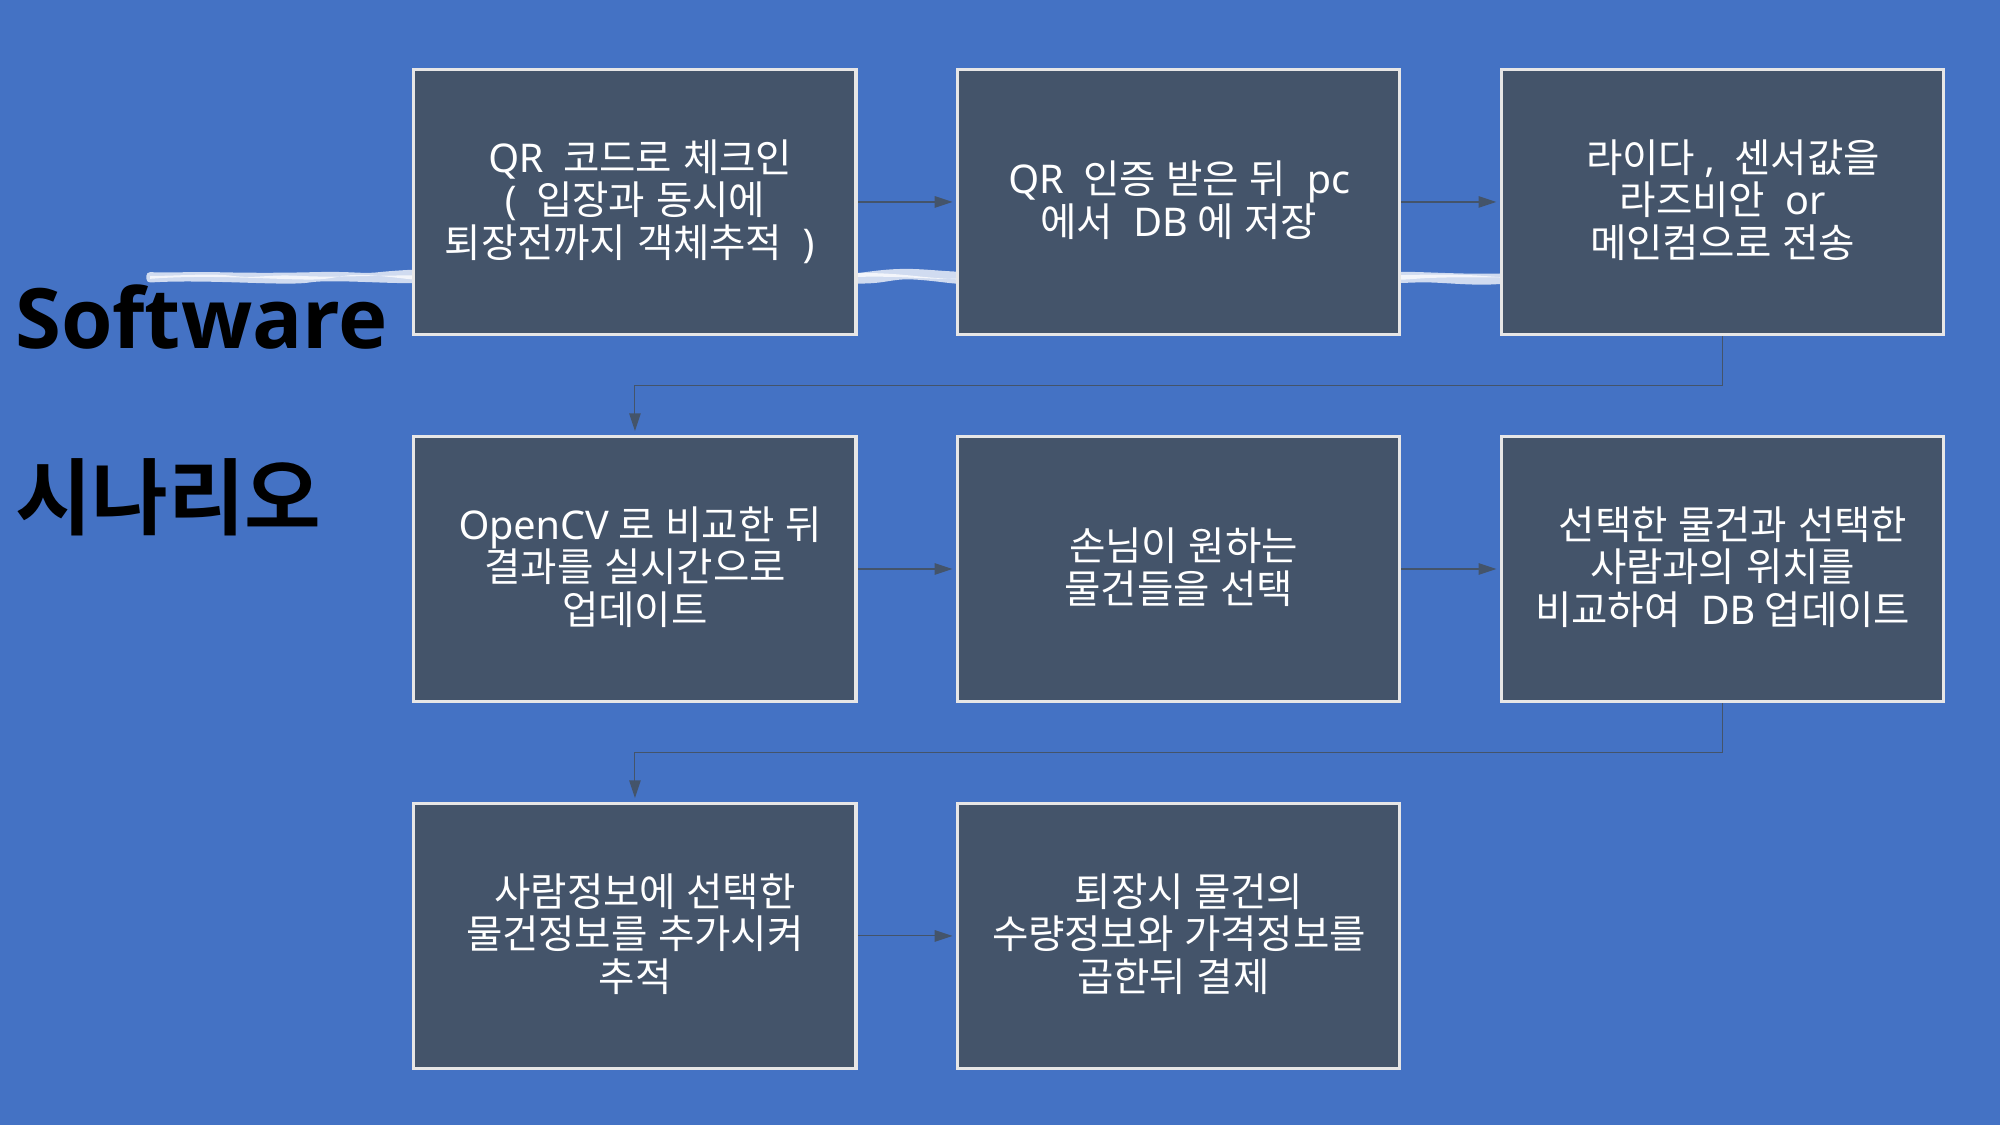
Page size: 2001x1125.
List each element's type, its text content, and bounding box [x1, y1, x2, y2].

text_box [0, 0, 2000, 1125]
text_box OpenCV로 비교한 뒤 결과를 실시간으로 업데이트 [458, 436, 857, 702]
text_box 라이다, 센서값을 라즈비안 or 메인컴으로 전송 [1501, 69, 1944, 335]
text_box 손님이 원하는 물건들을 선택 [957, 436, 1400, 702]
text_box QR 인증 받은 뒤 pc에서 DB에 저장 [957, 69, 1400, 335]
text_box 선택한 물건과 선택한 사람과의 위치를 비교하여 DB업데이트 [1501, 436, 1944, 702]
title Software 시나리오 [0, 0, 458, 825]
text_box QR 코드로 체크인 ( 입장과 동시에 퇴장전까지 객체추적 ) [458, 69, 857, 335]
text_box 사람정보에 선택한 물건정보를 추가시켜 추적 [413, 803, 857, 1069]
text_box 퇴장시 물건의 수량정보와 가격정보를 곱한뒤 결제 [957, 803, 1400, 1069]
